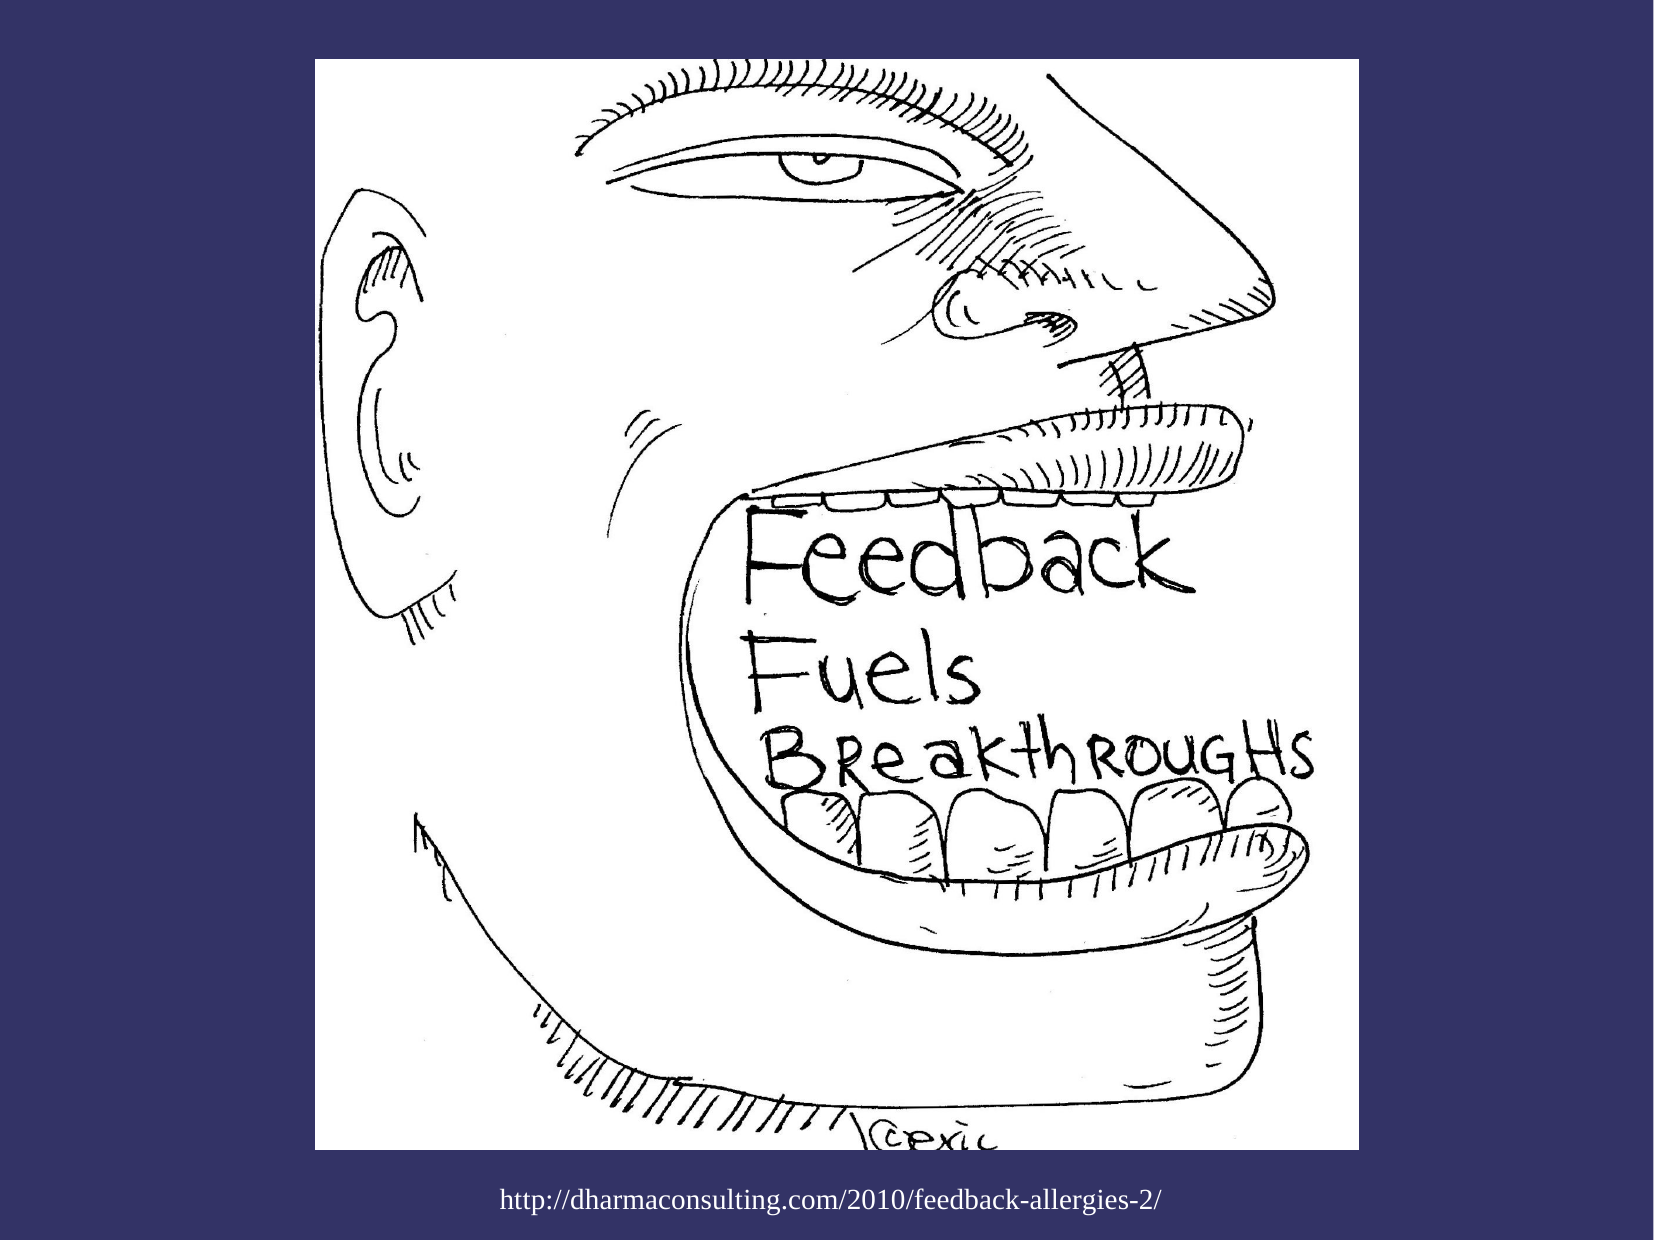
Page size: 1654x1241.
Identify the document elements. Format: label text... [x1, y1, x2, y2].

picture [315, 59, 1359, 1150]
text_box http://dharmaconsulting.com/2010/feedback-allergies-2/ [87, 1162, 1576, 1238]
